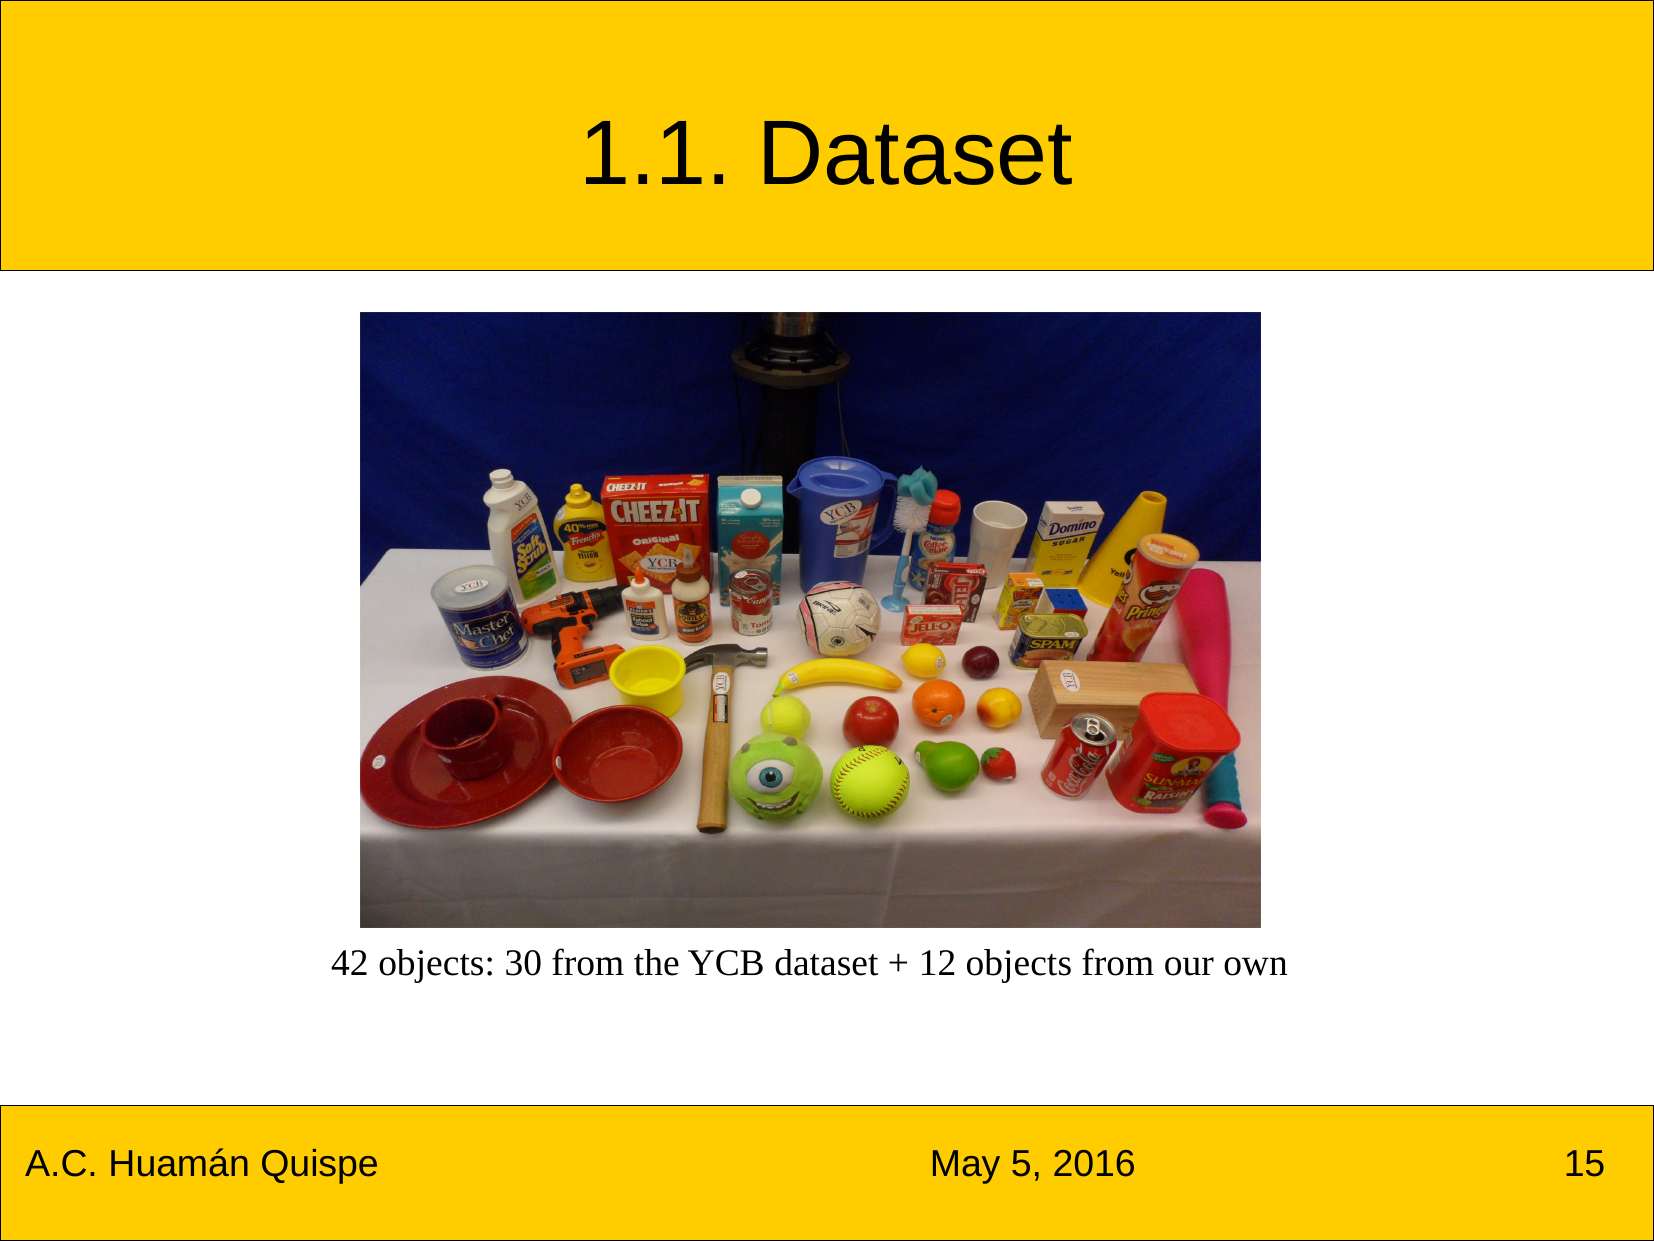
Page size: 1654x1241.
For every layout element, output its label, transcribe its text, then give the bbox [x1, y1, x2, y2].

picture [360, 312, 1261, 928]
title 1.1. Dataset [82, 49, 1571, 257]
text_box 42 objects: 30 from the YCB dataset + 12 objects from our own [316, 934, 1304, 991]
